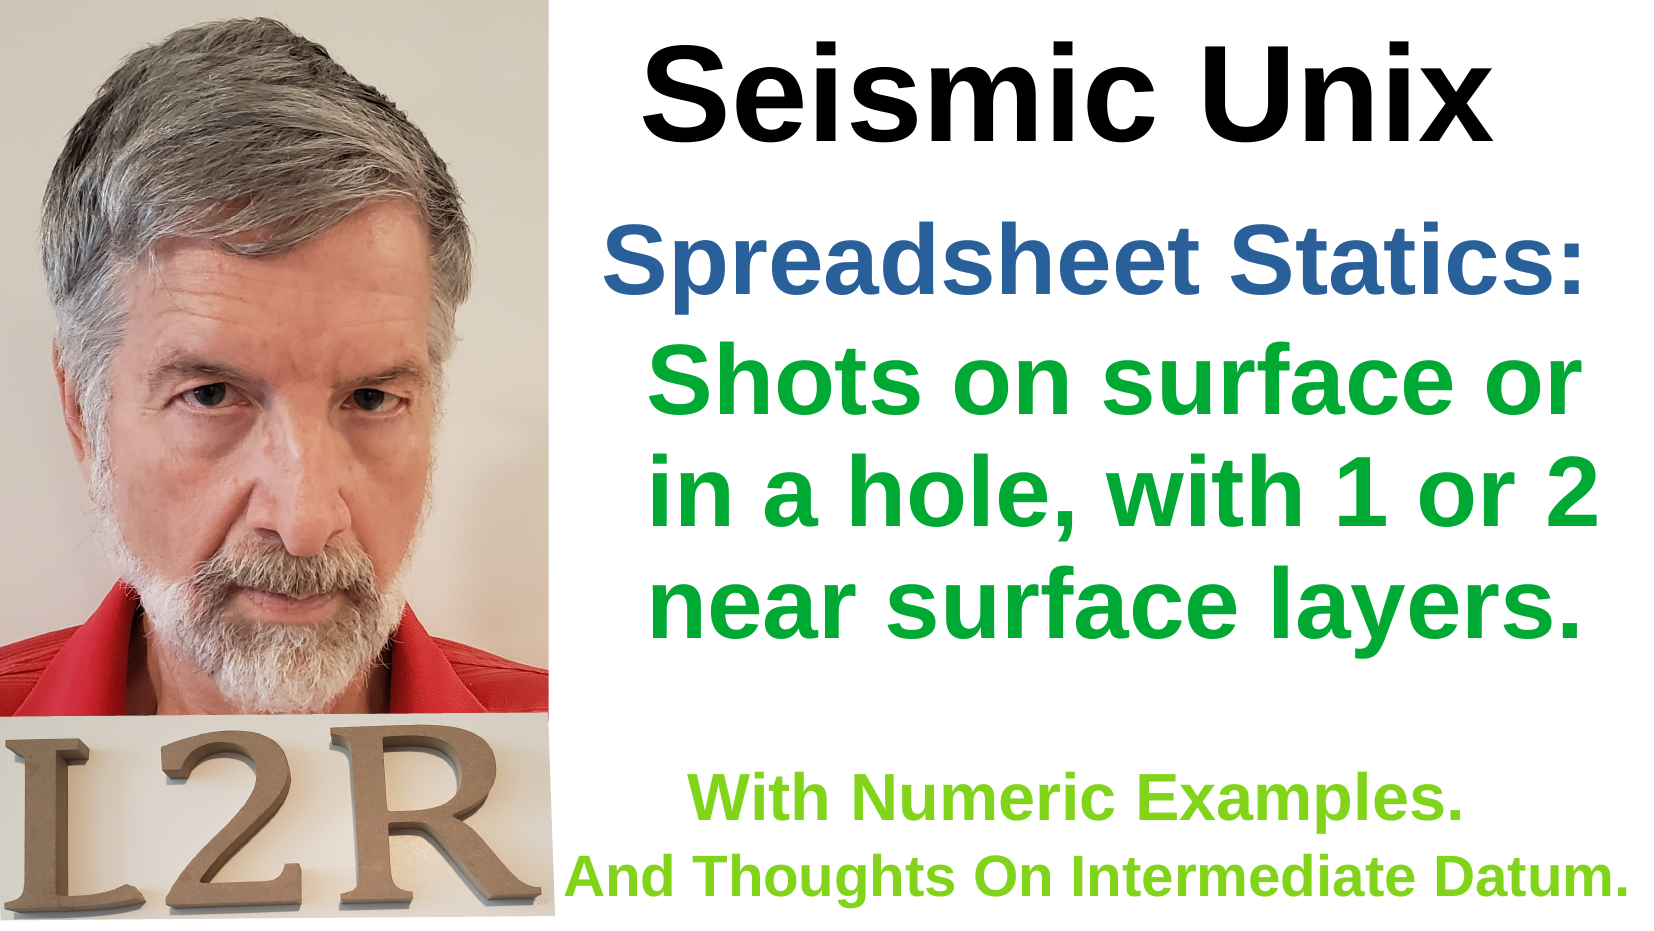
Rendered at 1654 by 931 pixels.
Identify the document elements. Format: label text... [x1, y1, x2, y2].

text_box Seismic Unix Spreadsheet Statics: Shots on surface or in a hole, with 1 or 2 near surface layers. With Numeric Examples. And Thoughts On Intermediate Datum. [548, 9, 1654, 931]
picture [0, 0, 556, 921]
